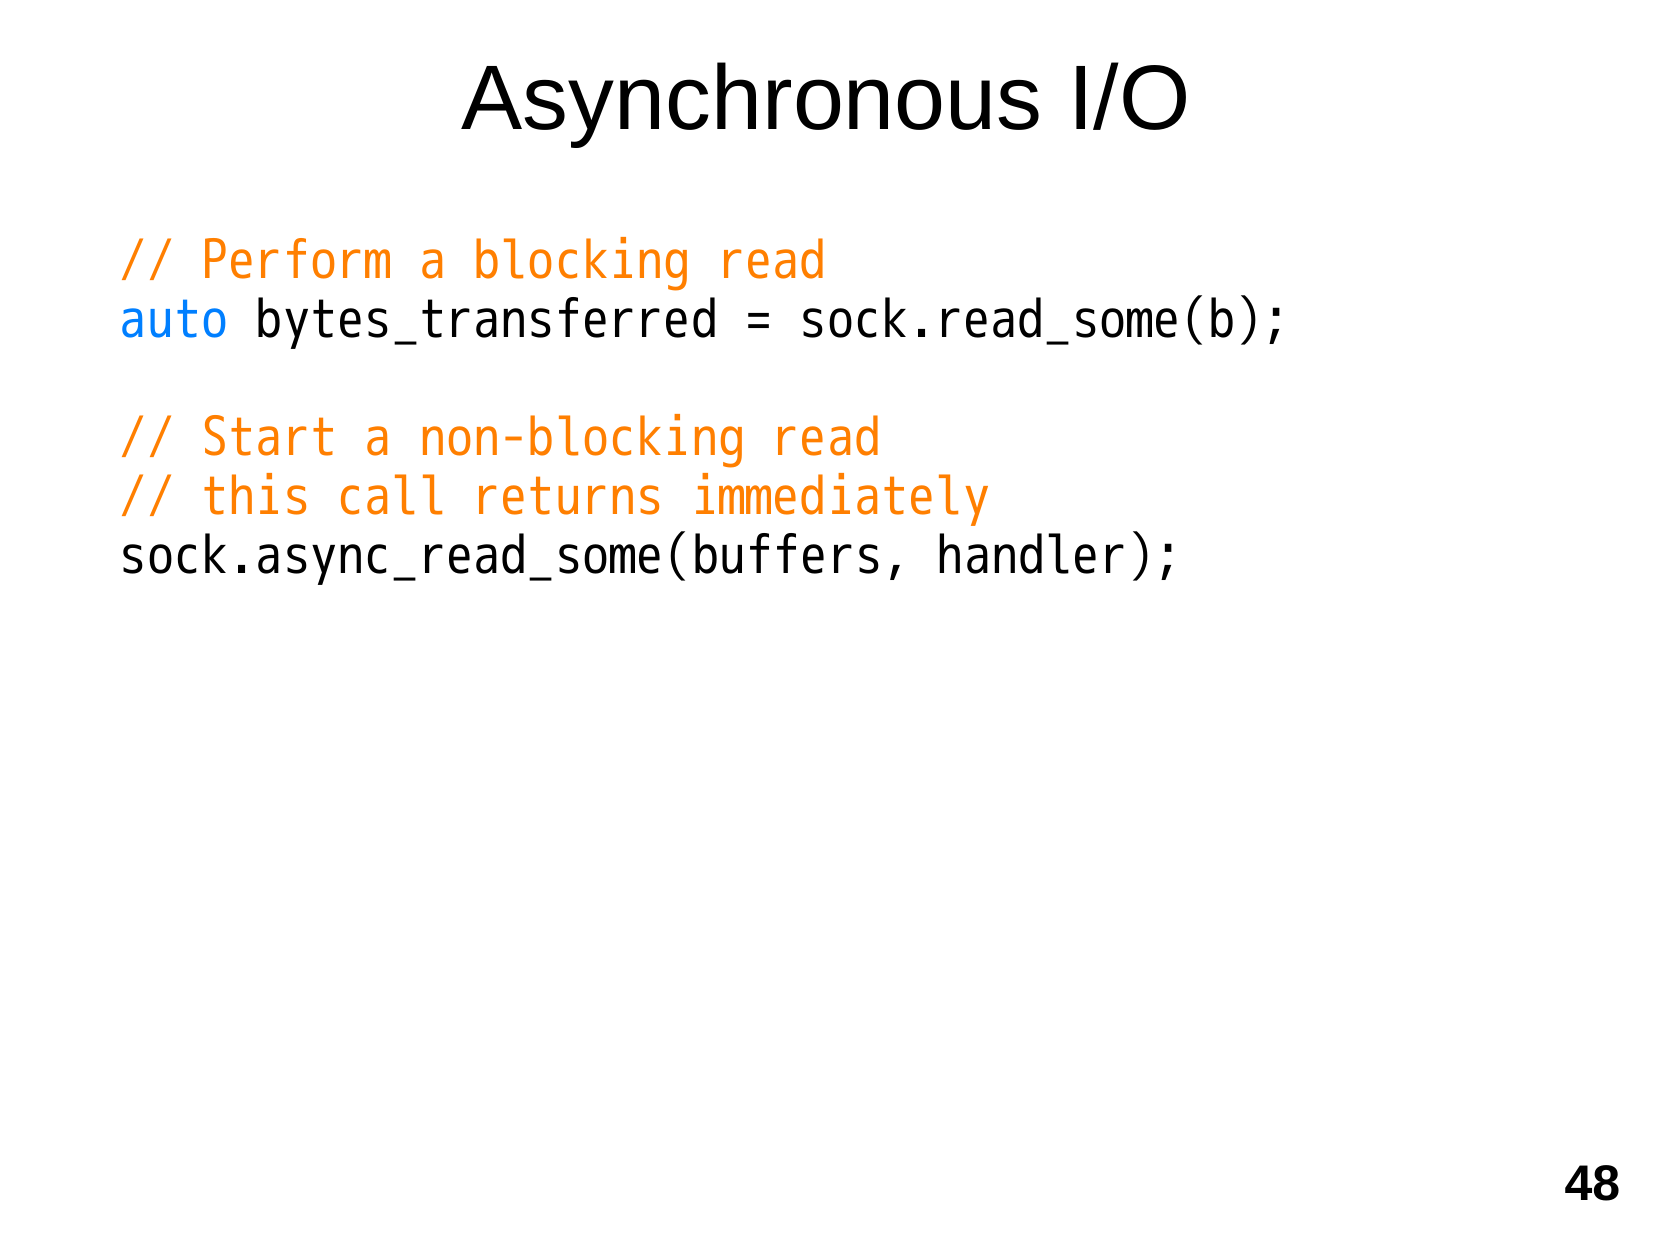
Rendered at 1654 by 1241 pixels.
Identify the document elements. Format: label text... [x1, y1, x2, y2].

text_box // Perform a blocking read auto bytes_transferred = sock.read_some(b); // Start a non-blocking read // this call returns immediately sock.async_read_some(buffers, handler); [104, 225, 1575, 1087]
title Asynchronous I/O [82, 15, 1571, 181]
